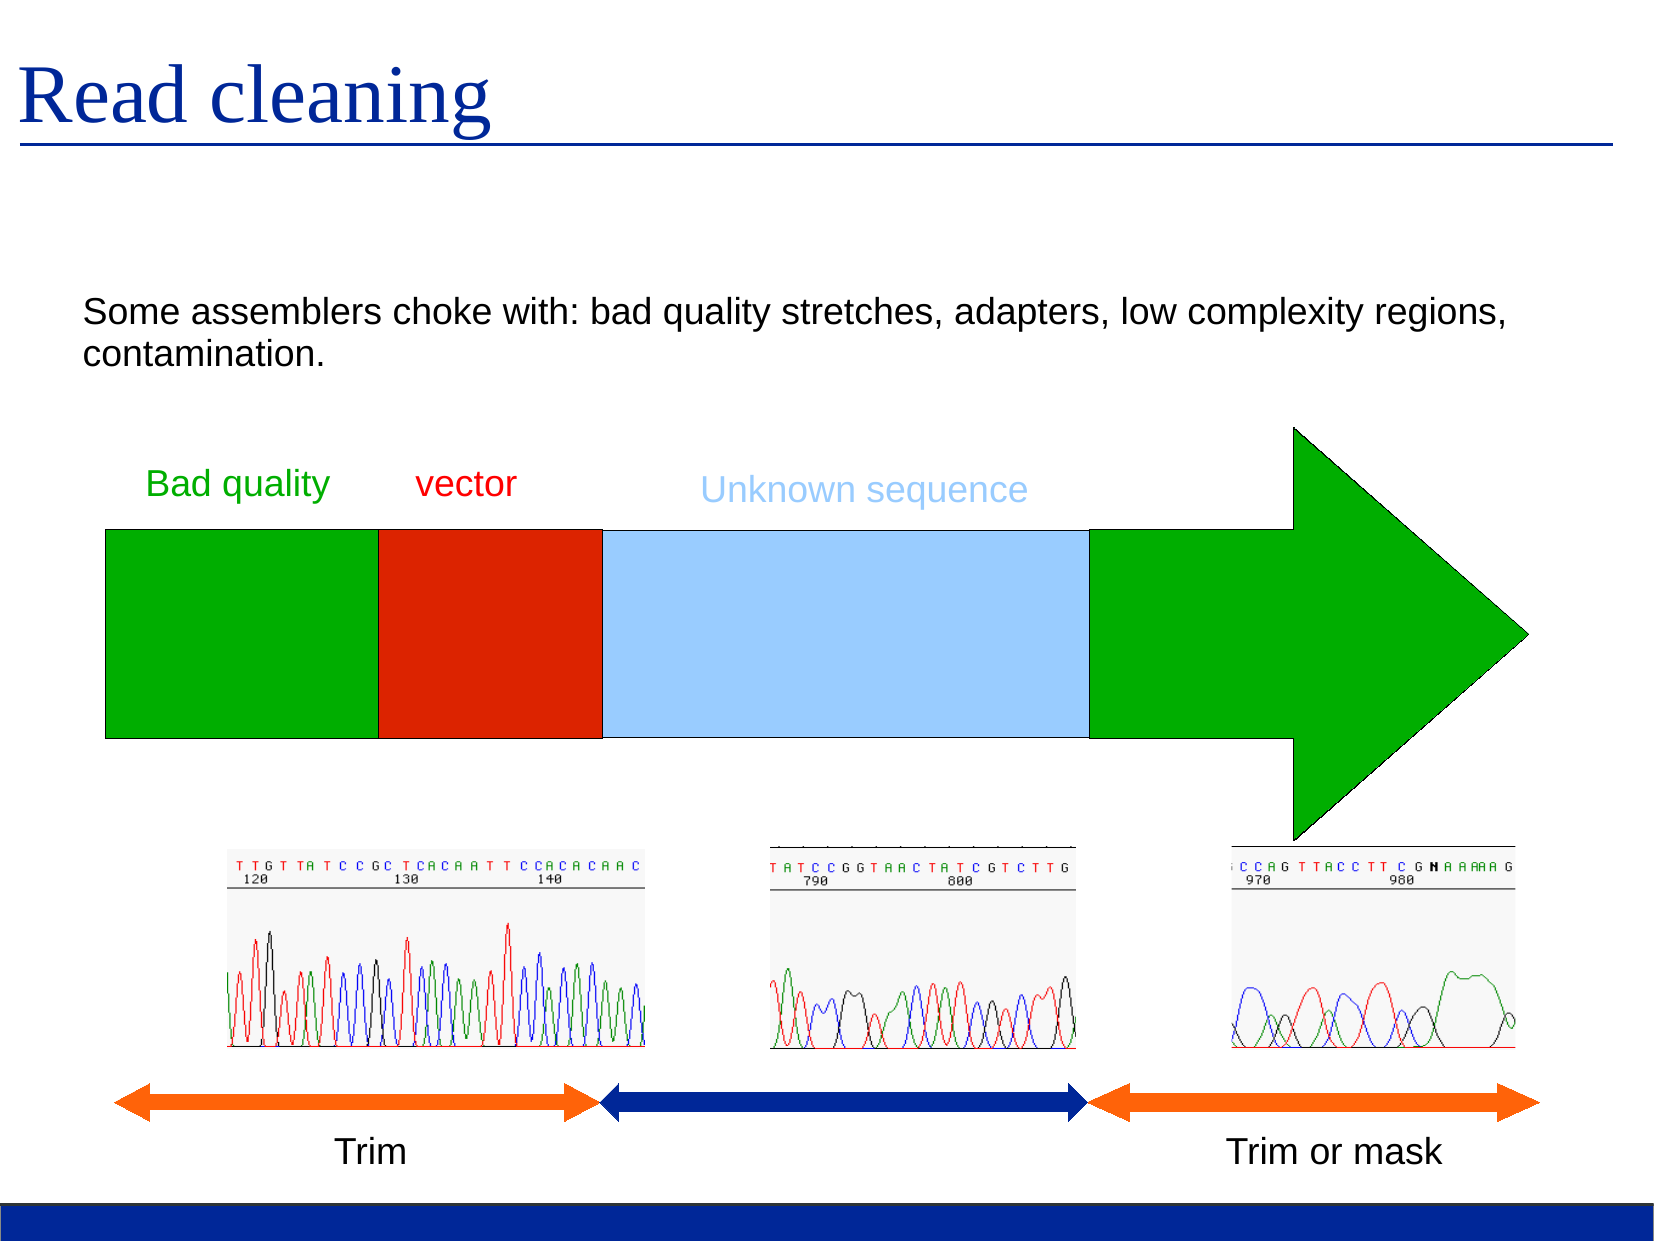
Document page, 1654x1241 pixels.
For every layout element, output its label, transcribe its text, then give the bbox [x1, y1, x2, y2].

picture [770, 846, 1076, 1050]
text_box Trim or mask [1210, 1122, 1460, 1180]
list Some assemblers choke with: bad quality stretches, adapters, low complexity regions, contamination. [82, 290, 1571, 1109]
text_box Trim [319, 1122, 424, 1180]
text_box vector [400, 455, 533, 513]
text_box [105, 427, 1529, 841]
text_box Bad quality [130, 454, 346, 512]
text_box Unknown sequence [685, 461, 1044, 519]
picture [227, 849, 664, 1049]
picture [1231, 846, 1516, 1050]
title Read cleaning [17, 0, 1589, 198]
text_box [114, 1083, 1540, 1122]
